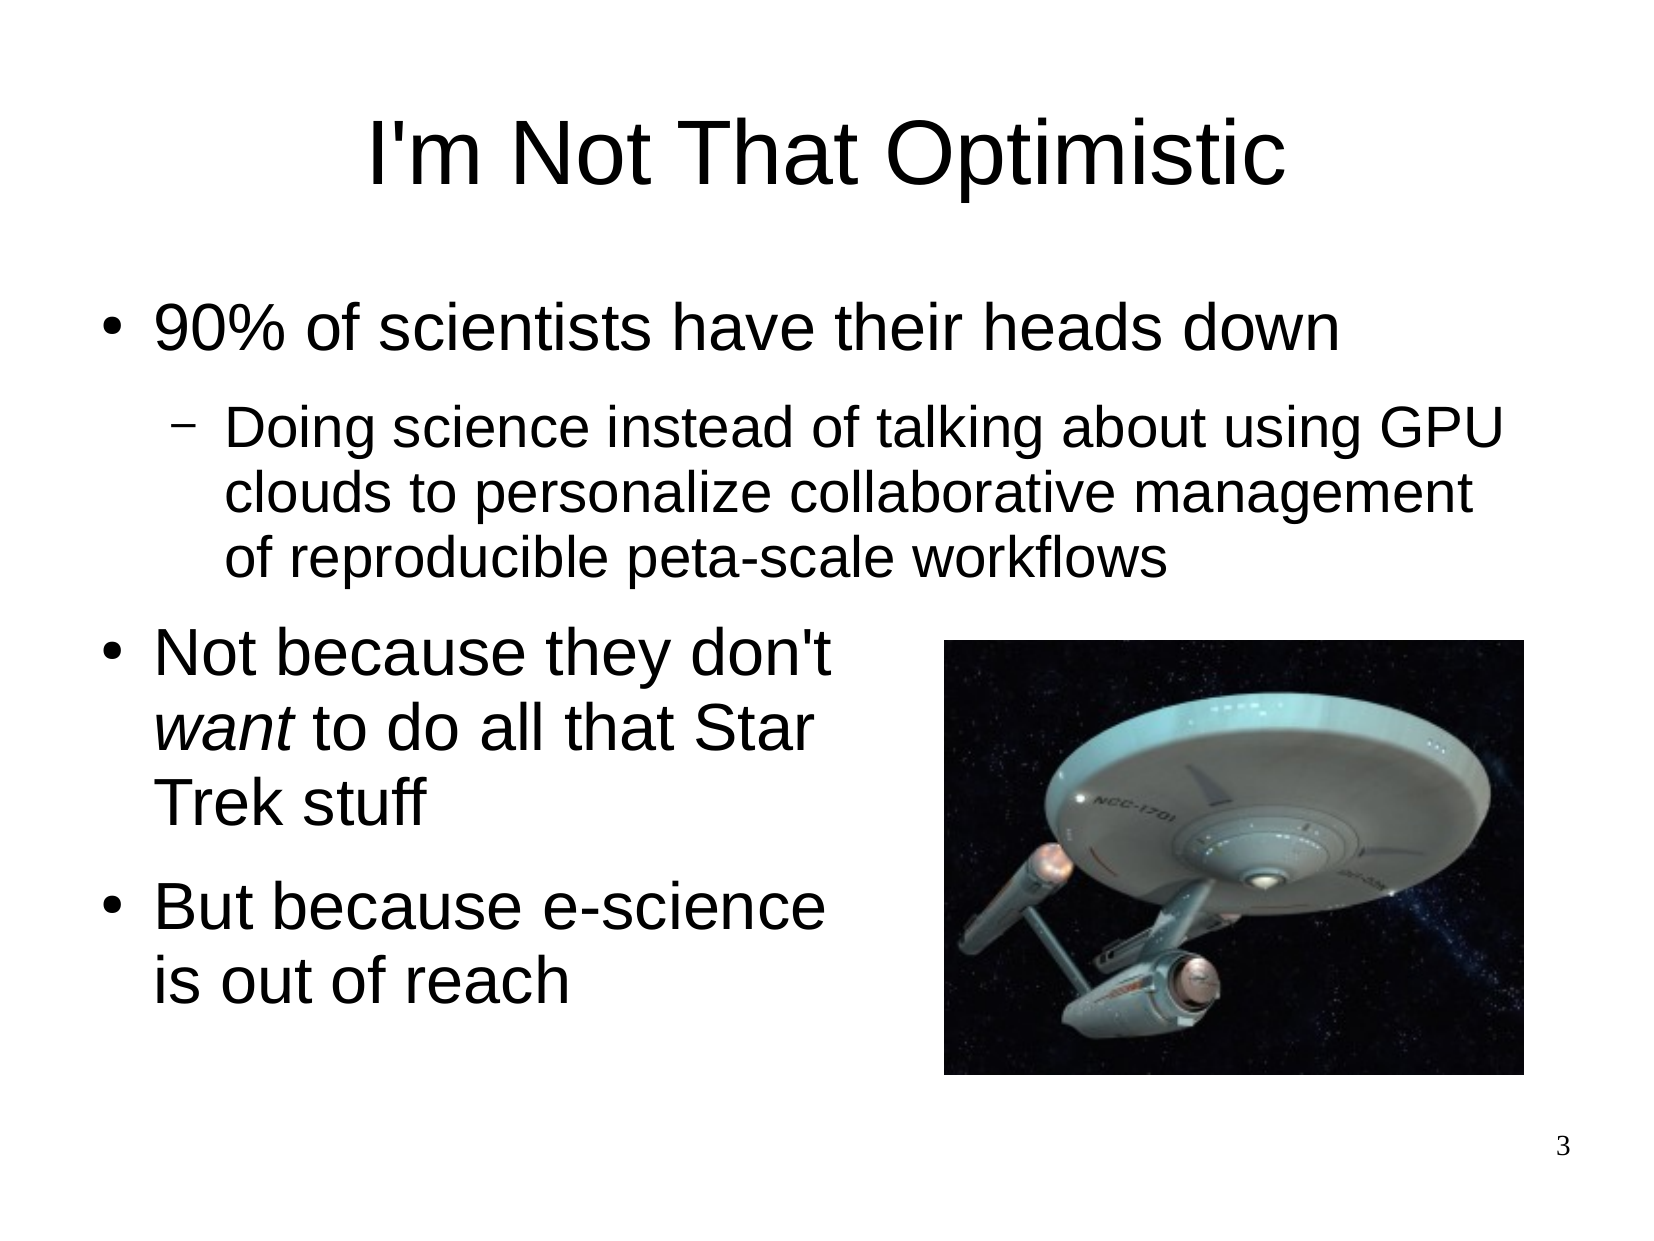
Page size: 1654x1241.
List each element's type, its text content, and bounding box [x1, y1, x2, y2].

list 90% of scientists have their heads down Doing science instead of talking about using GPU clouds to personalize collaborative management of reproducible peta-scale workflows [82, 290, 1538, 615]
picture [944, 640, 1524, 1075]
list Not because they don't want to do all that Star Trek stuff But because e-science is out of reach [82, 615, 851, 1069]
title I'm Not That Optimistic [82, 49, 1571, 257]
